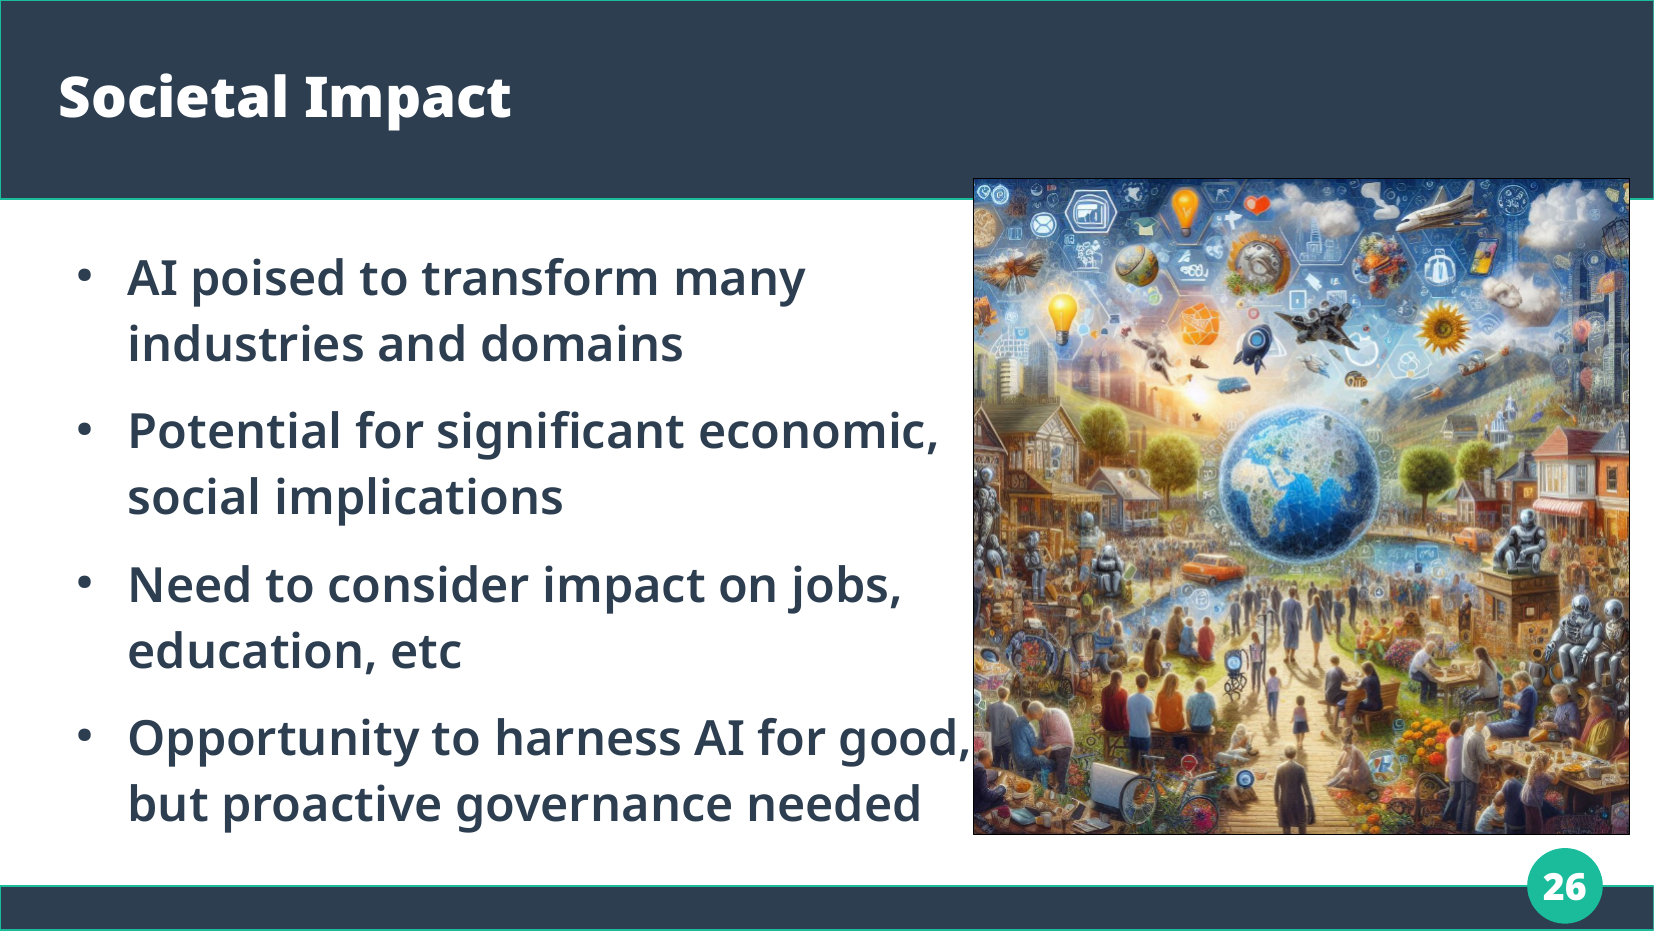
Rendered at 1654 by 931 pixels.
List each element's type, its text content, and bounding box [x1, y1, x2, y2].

title Societal Impact [59, 37, 1595, 156]
picture [974, 179, 1629, 834]
list AI poised to transform many industries and domains Potential for significant economic, social implications Need to consider impact on jobs, education, etc Opportunity to harness AI for good, but proactive governance needed [59, 243, 981, 864]
